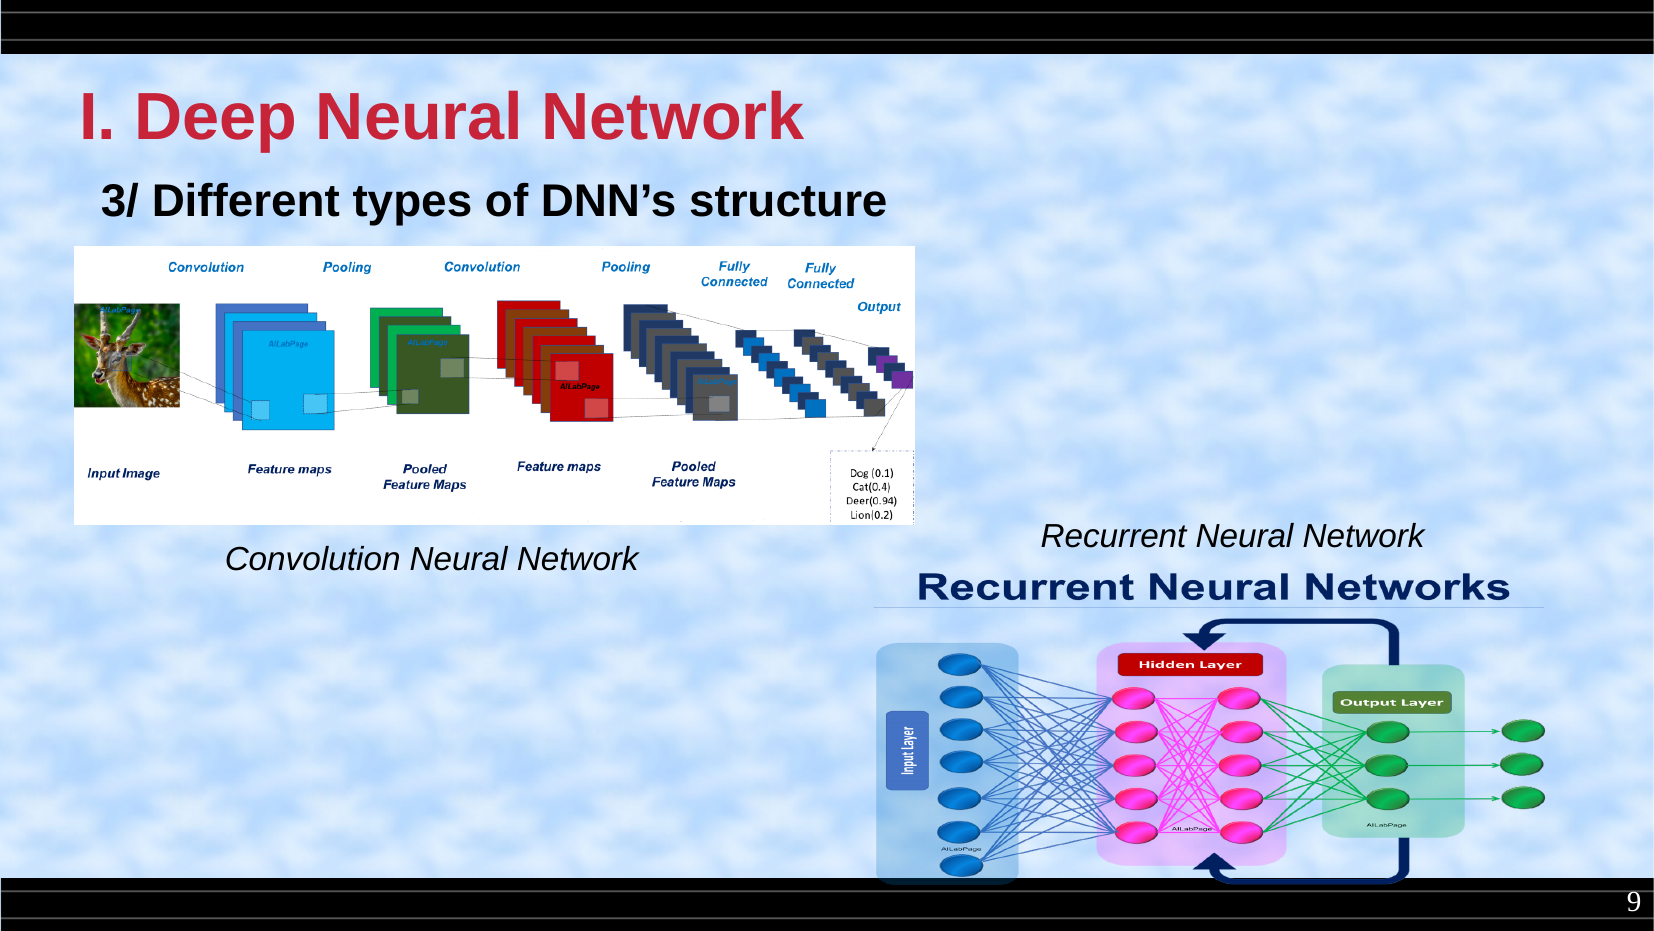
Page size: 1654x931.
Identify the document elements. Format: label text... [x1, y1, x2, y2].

list 3/ Different types of DNN’s structure [29, 174, 1519, 660]
text_box Recurrent Neural Network [1025, 509, 1440, 599]
text_box Convolution Neural Network [209, 533, 655, 622]
picture [0, 0, 1654, 931]
title I. Deep Neural Network [79, 74, 1095, 158]
